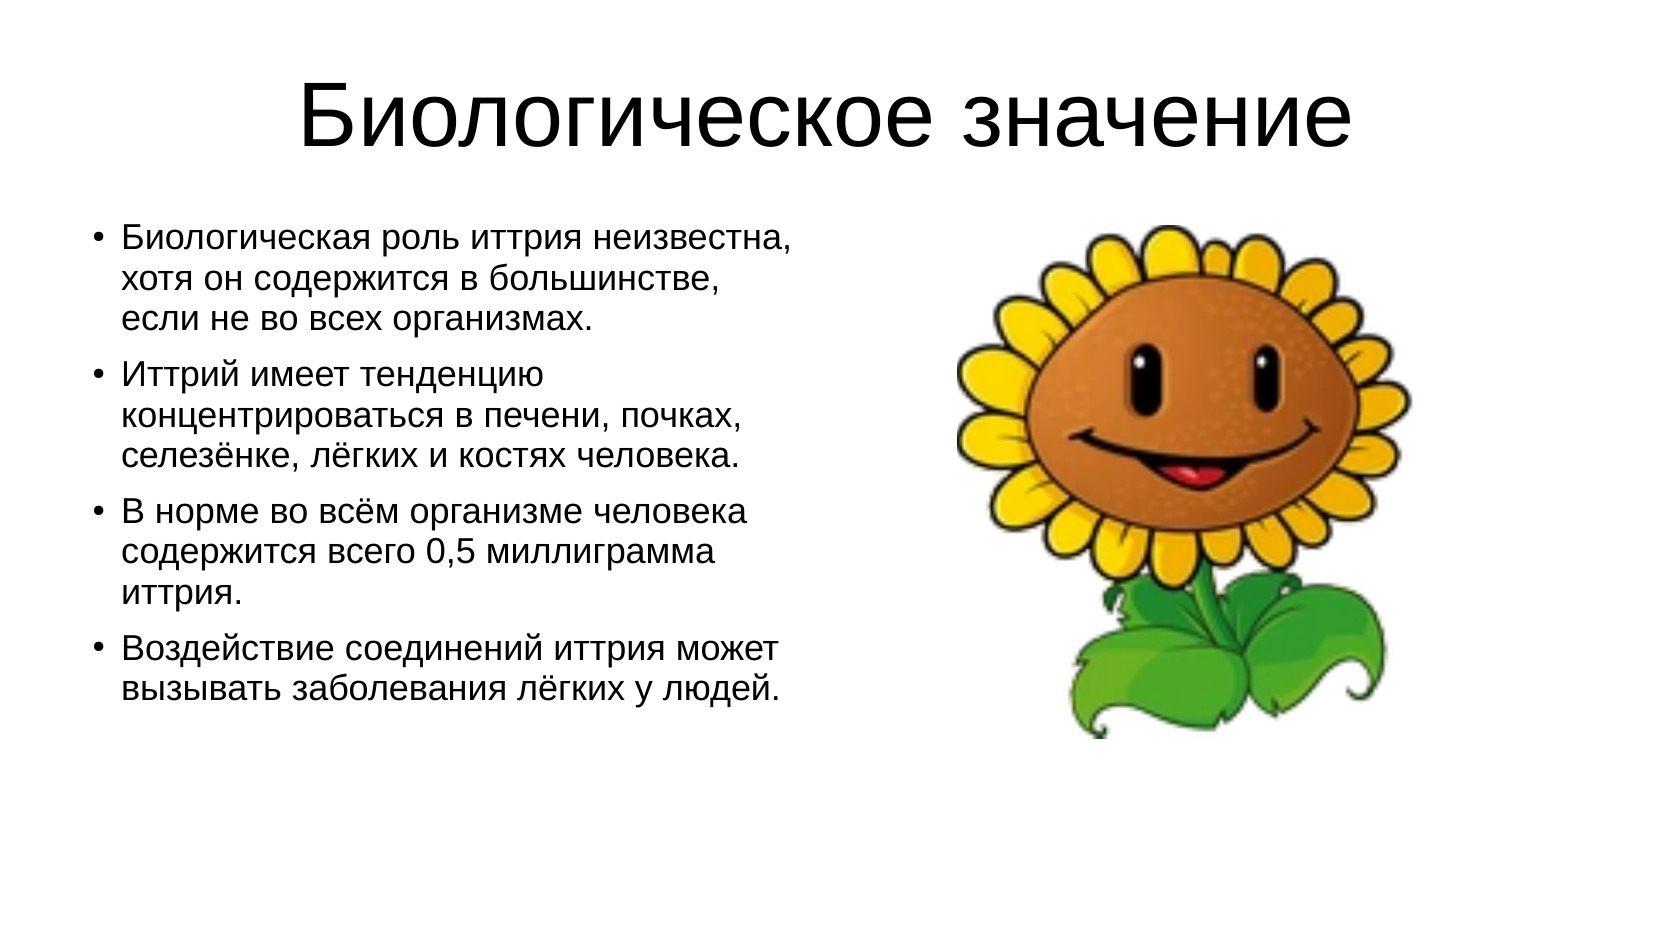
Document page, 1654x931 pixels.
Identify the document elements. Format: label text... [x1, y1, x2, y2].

list Биологическая роль иттрия неизвестна, хотя он содержится в большинстве, если не во всех организмах. Иттрий имеет тенденцию концентрироваться в печени, почках, селезёнке, лёгких и костях человека. В норме во всём организме человека содержится всего 0,5 миллиграмма иттрия. Воздействие соединений иттрия может вызывать заболевания лёгких у людей. [82, 217, 798, 758]
title Биологическое значение [82, 37, 1571, 193]
picture [957, 225, 1447, 739]
